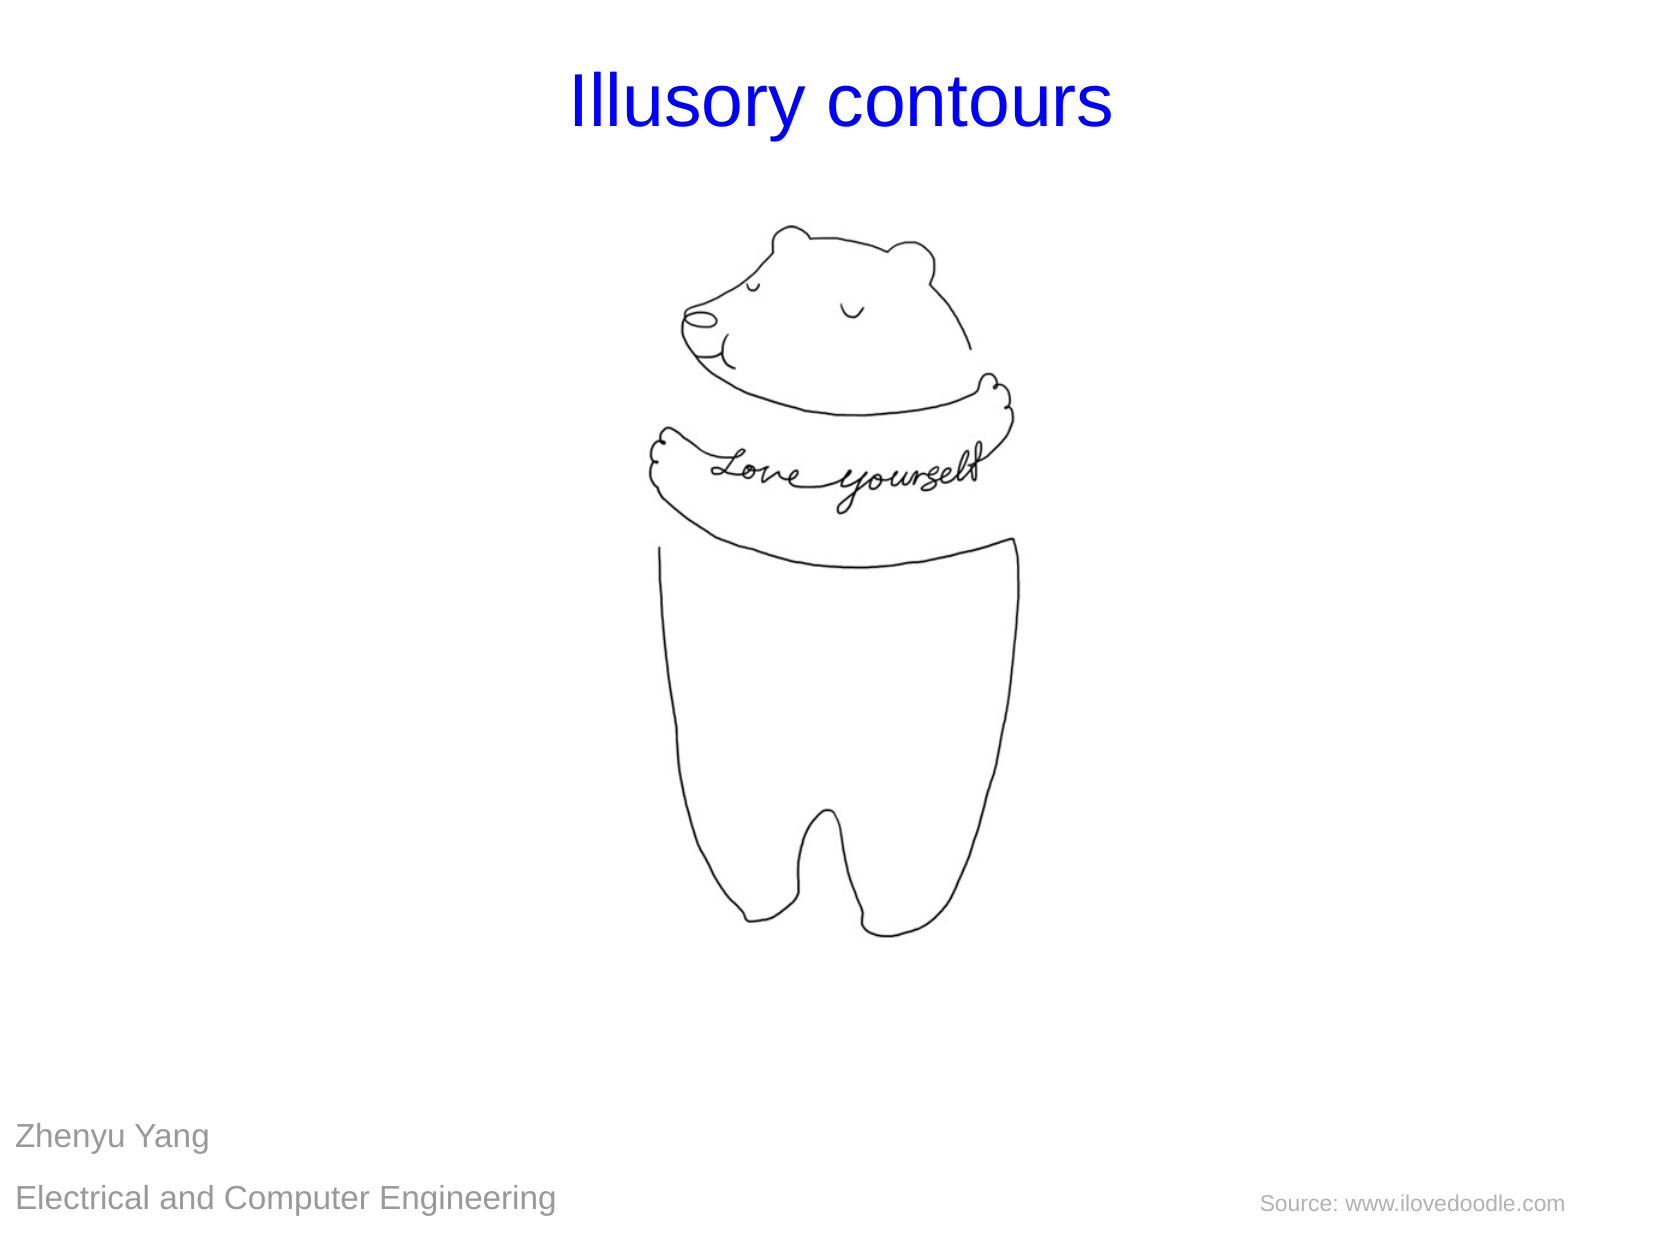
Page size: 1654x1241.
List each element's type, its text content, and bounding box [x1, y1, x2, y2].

text_box Source: www.ilovedoodle.com [1245, 1183, 1634, 1241]
text_box Illusory contours [553, 51, 1140, 151]
text_box Zhenyu Yang Electrical and Computer Engineering [0, 1110, 765, 1231]
picture [420, 164, 1261, 1006]
